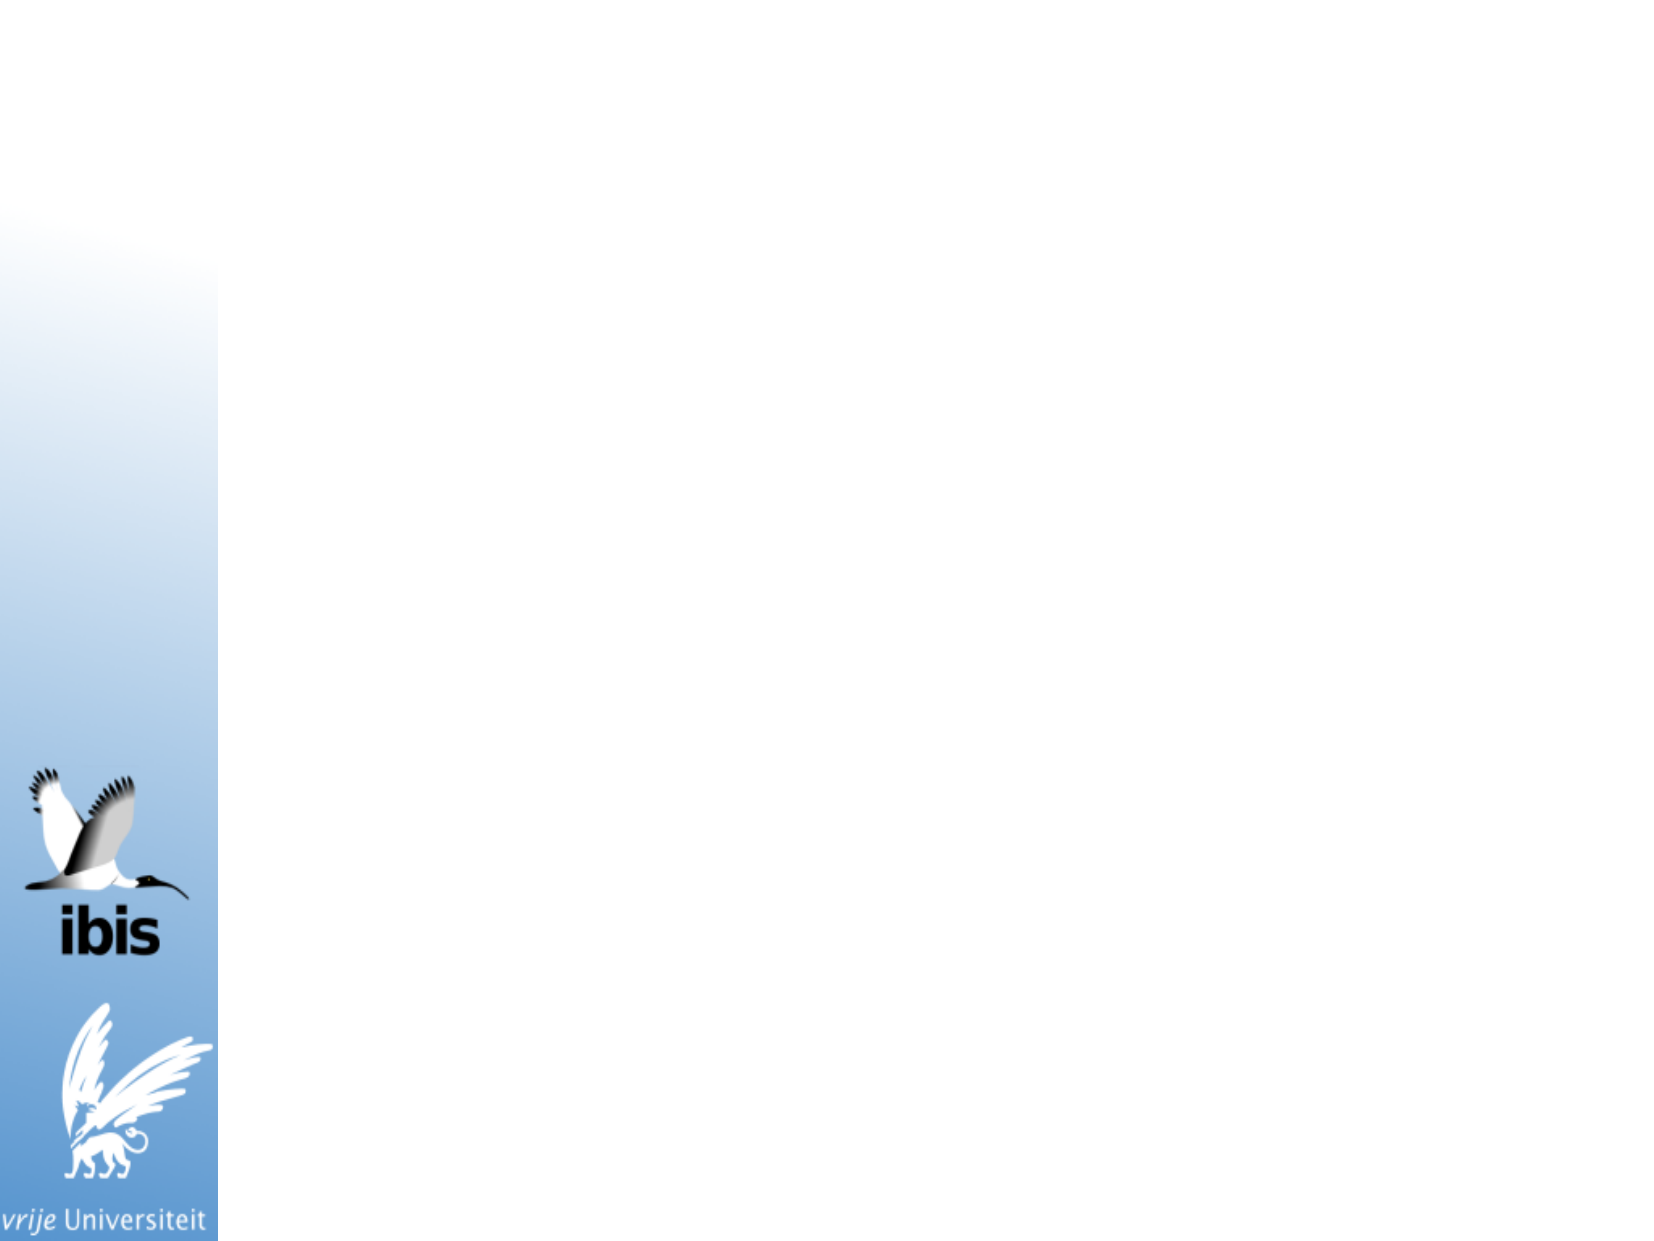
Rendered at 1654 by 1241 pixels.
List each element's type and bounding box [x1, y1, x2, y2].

picture [0, 0, 218, 1241]
